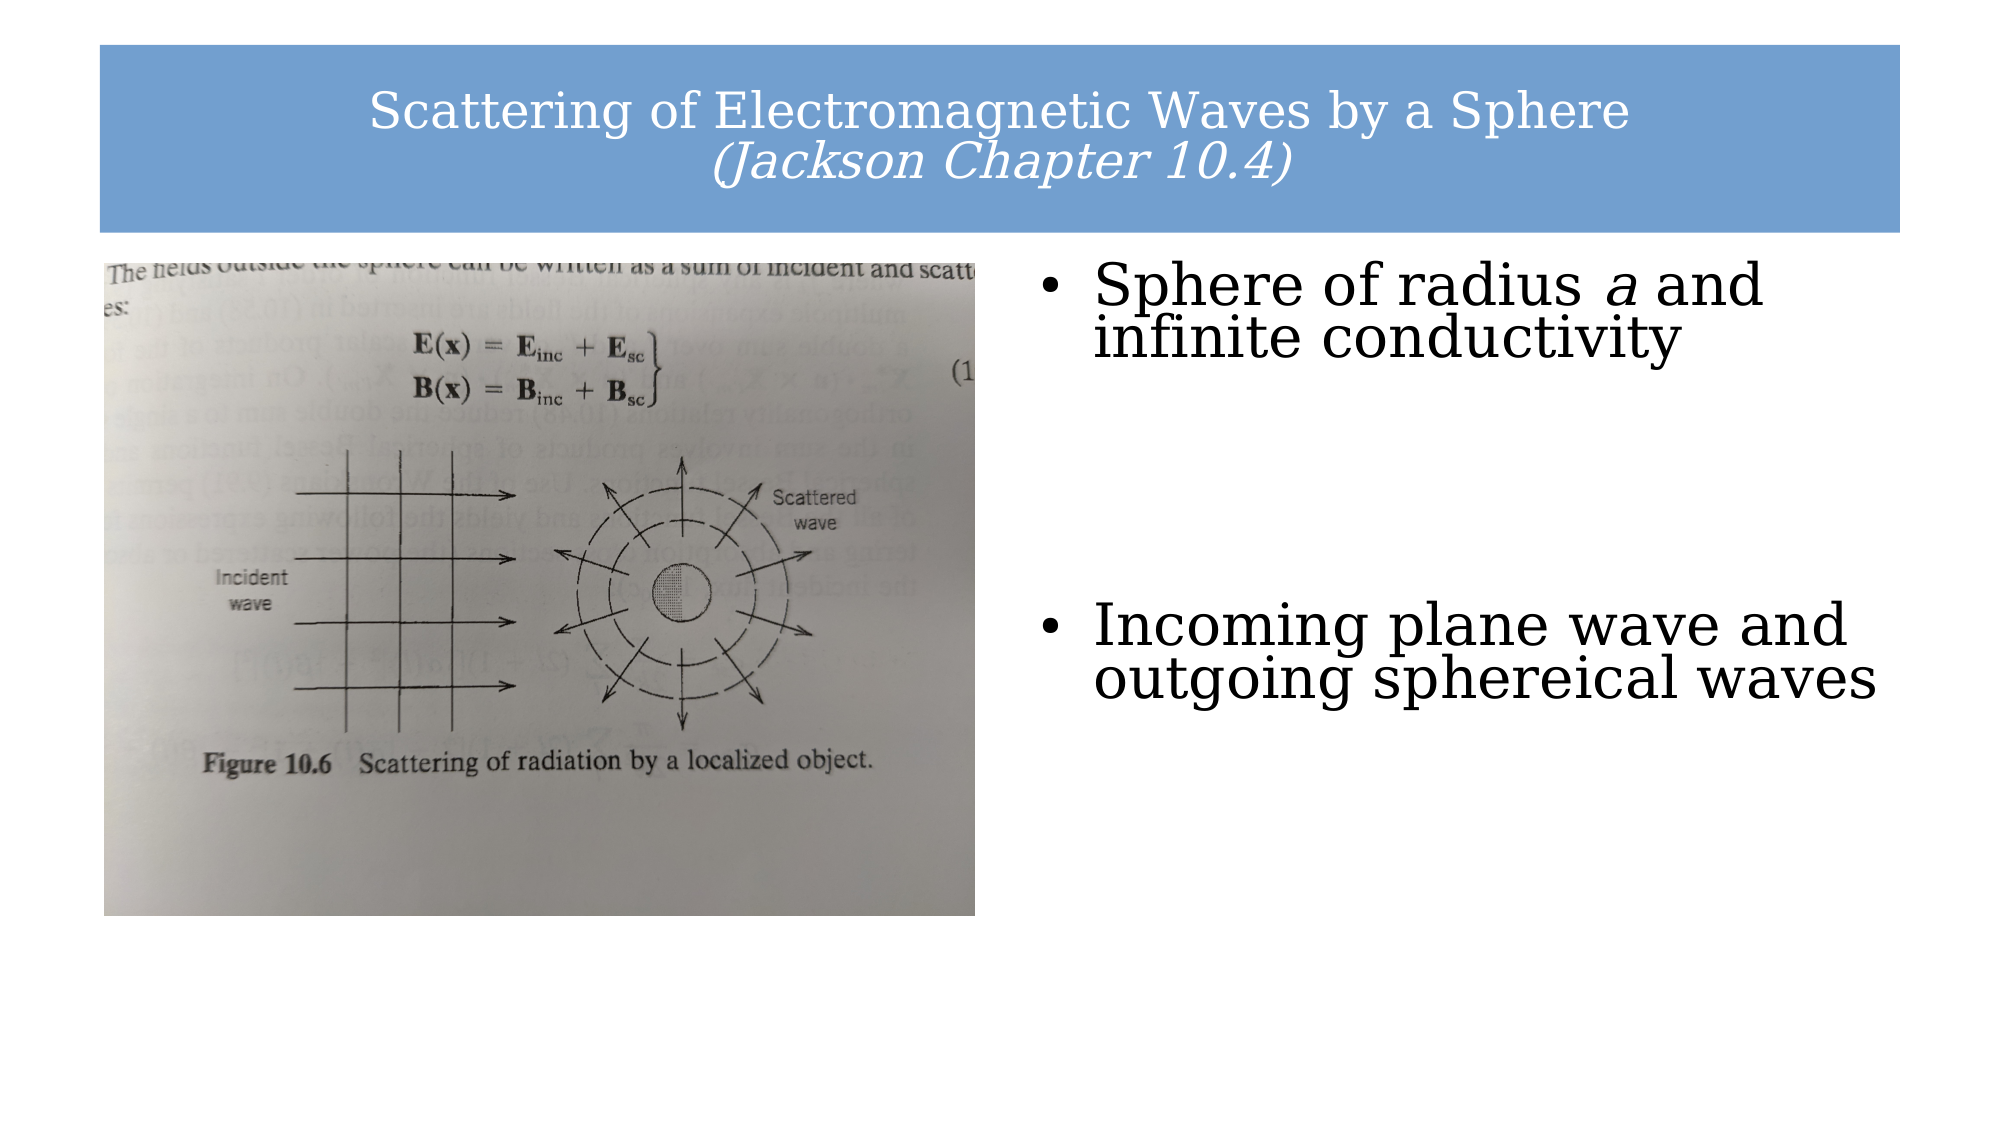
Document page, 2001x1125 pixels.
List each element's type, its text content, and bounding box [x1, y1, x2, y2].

picture [104, 263, 975, 916]
title Scattering of Electromagnetic Waves by a Sphere (Jackson Chapter 10.4) [99, 44, 1900, 233]
list Sphere of radius a and infinite conductivity [1022, 263, 1901, 575]
list Incoming plane wave and outgoing sphereical waves [1022, 604, 1901, 916]
